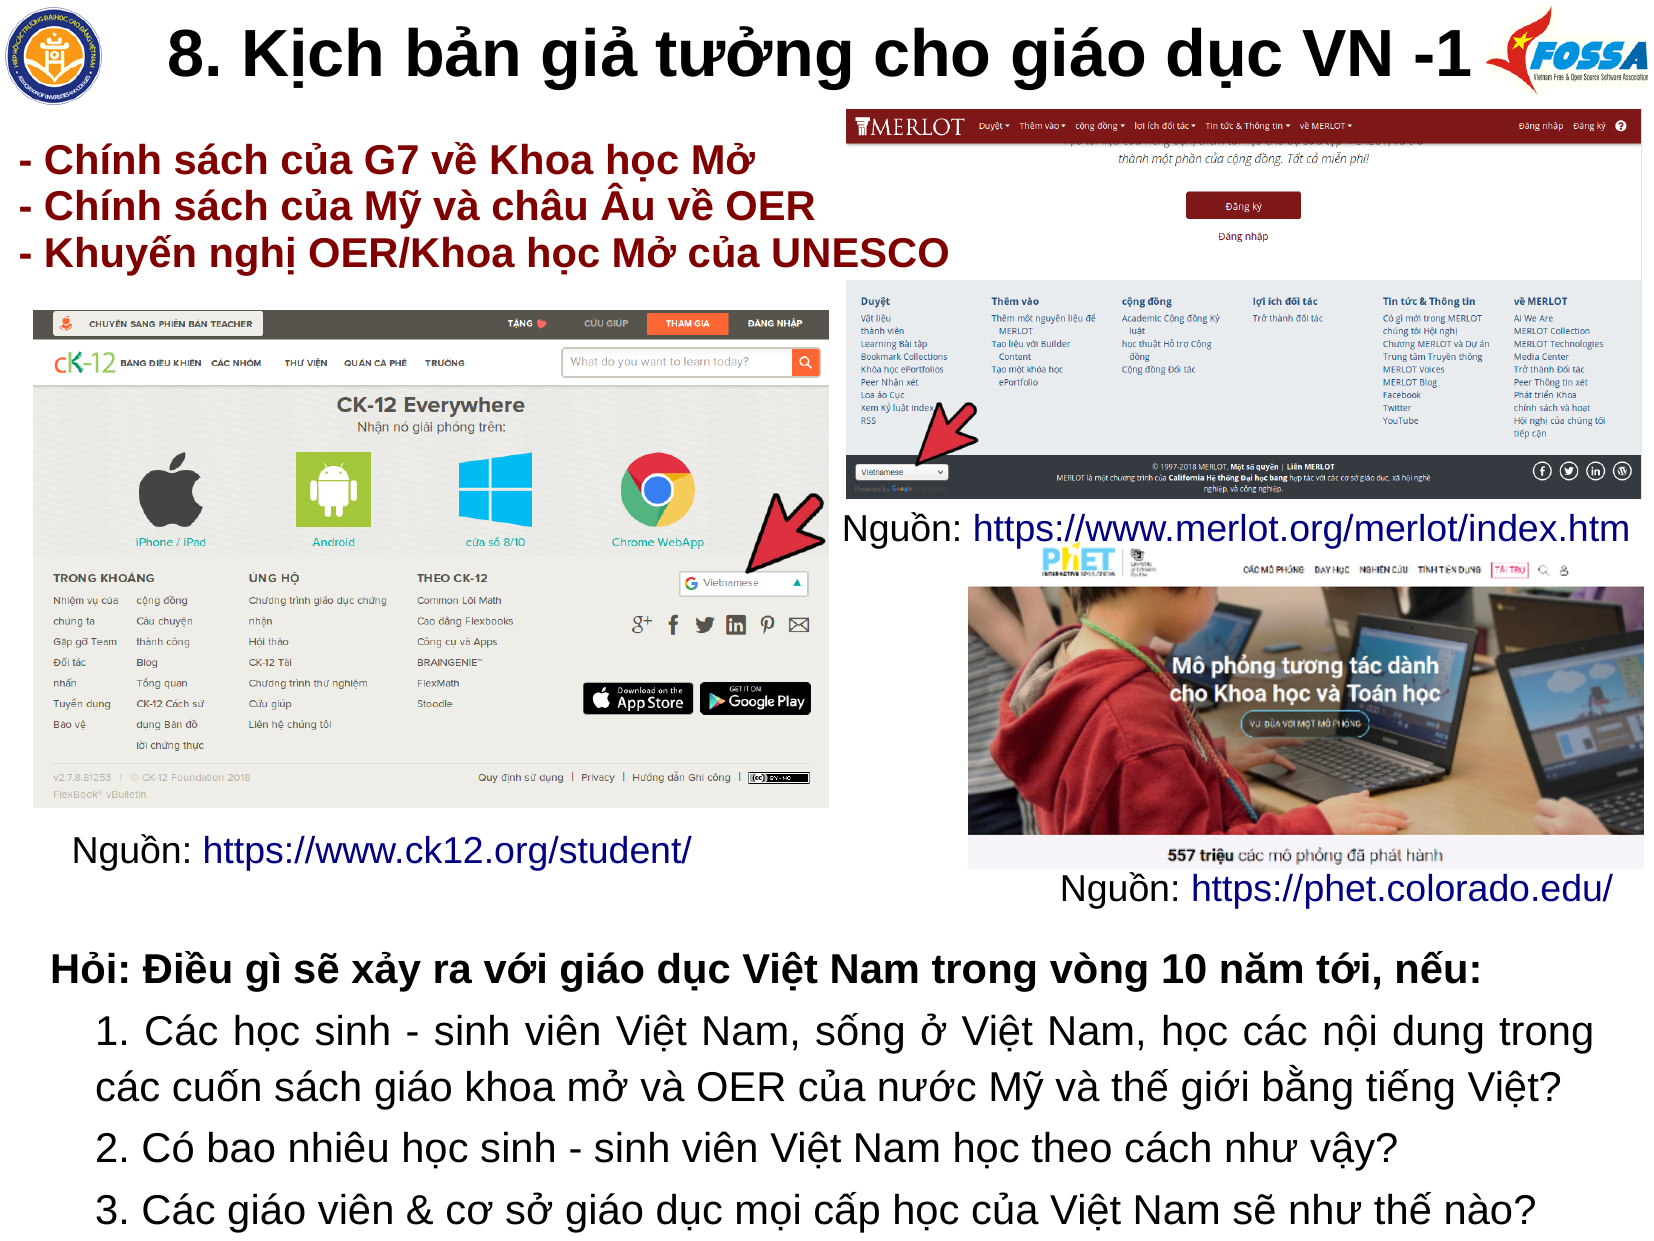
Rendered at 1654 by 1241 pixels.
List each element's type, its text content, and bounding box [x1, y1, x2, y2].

text_box Nguồn: https://www.merlot.org/merlot/index.htm [826, 499, 1646, 557]
picture [33, 330, 829, 808]
picture [968, 557, 1644, 869]
picture [1485, 5, 1648, 95]
text_box Nguồn: https://www.ck12.org/student/ [56, 821, 804, 879]
text_box Hỏi: Điều gì sẽ xảy ra với giáo dục Việt Nam trong vòng 10 năm tới, nếu: 1. Các học sinh - sinh viên Việt Nam, sống ở Việt Nam, học các nội dung trong các cuốn sách giáo khoa mở và OER của nước Mỹ và thế giới bằng tiếng Việt? 2. Có bao nhiêu học sinh - sinh viên Việt Nam học theo cách như vậy? 3. Các giáo viên & cơ sở giáo dục mọi cấp học của Việt Nam sẽ như thế nào? [35, 929, 1611, 1241]
title 8. Kịch bản giả tưởng cho giáo dục VN -1 [107, 15, 1485, 91]
text_box Nguồn: https://phet.colorado.edu/ [1045, 860, 1640, 917]
picture [846, 109, 1642, 499]
picture [1, 5, 107, 107]
text_box - Chính sách của G7 về Khoa học Mở - Chính sách của Mỹ và châu Âu về OER - Khuyến nghị OER/Khoa học Mở của UNESCO [3, 129, 976, 330]
